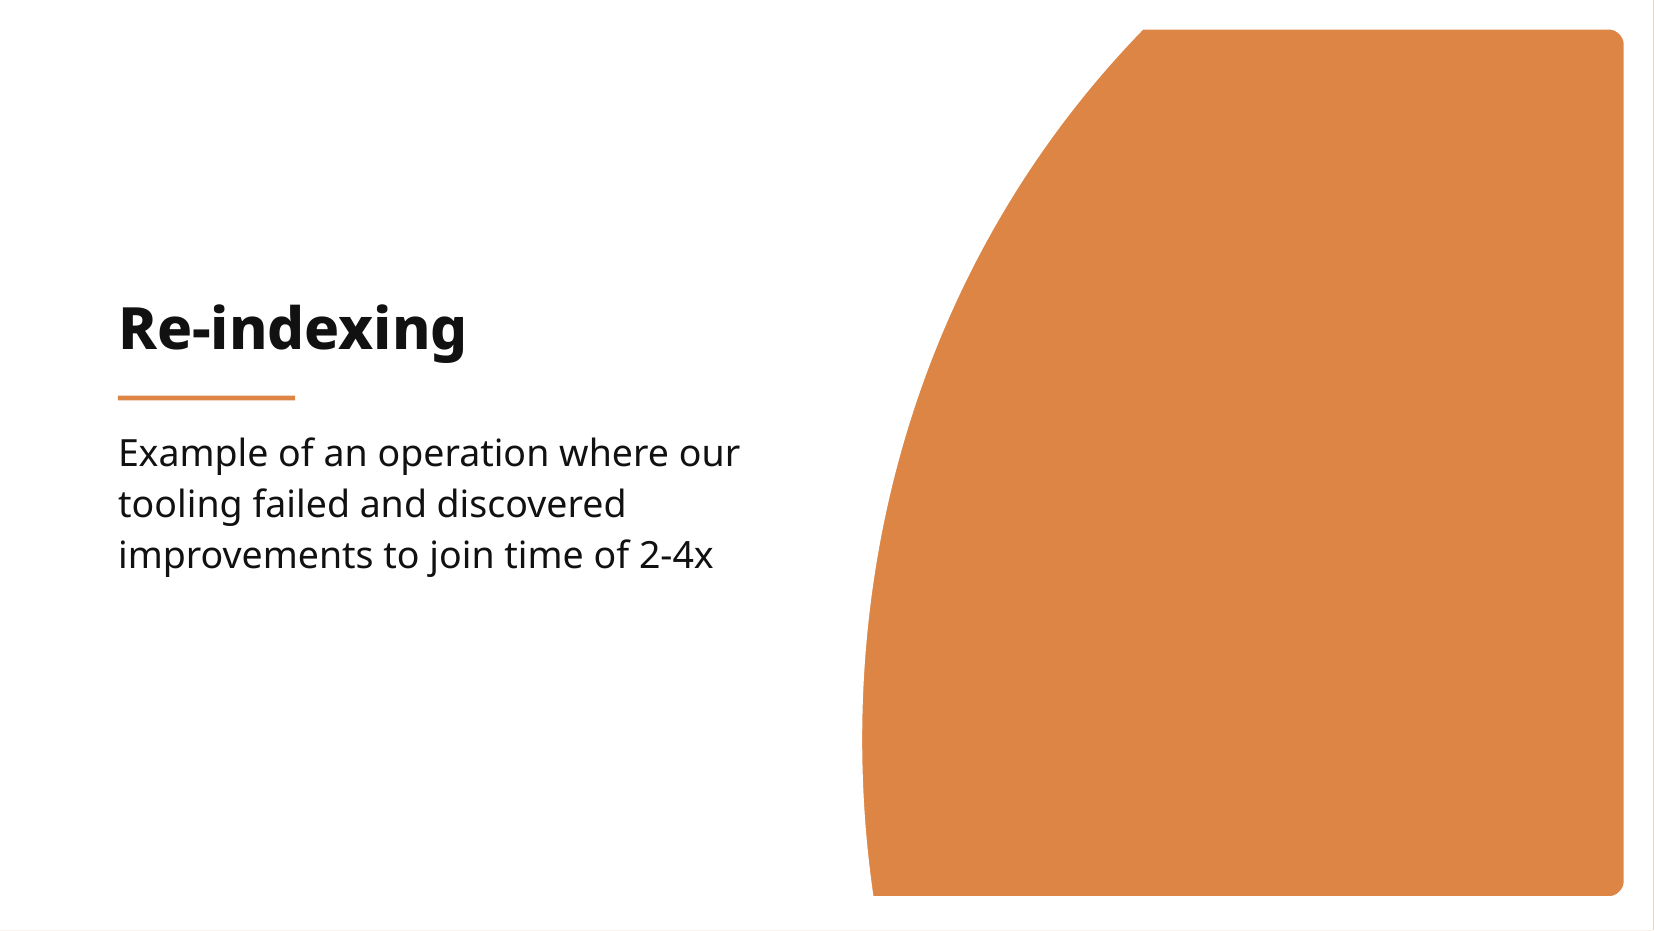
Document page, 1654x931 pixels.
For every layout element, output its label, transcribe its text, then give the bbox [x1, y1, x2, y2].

title Re-indexing [118, 70, 826, 367]
text_box [646, 419, 677, 490]
list Example of an operation where our tooling failed and discovered improvements to join time of 2-4x [118, 426, 827, 708]
